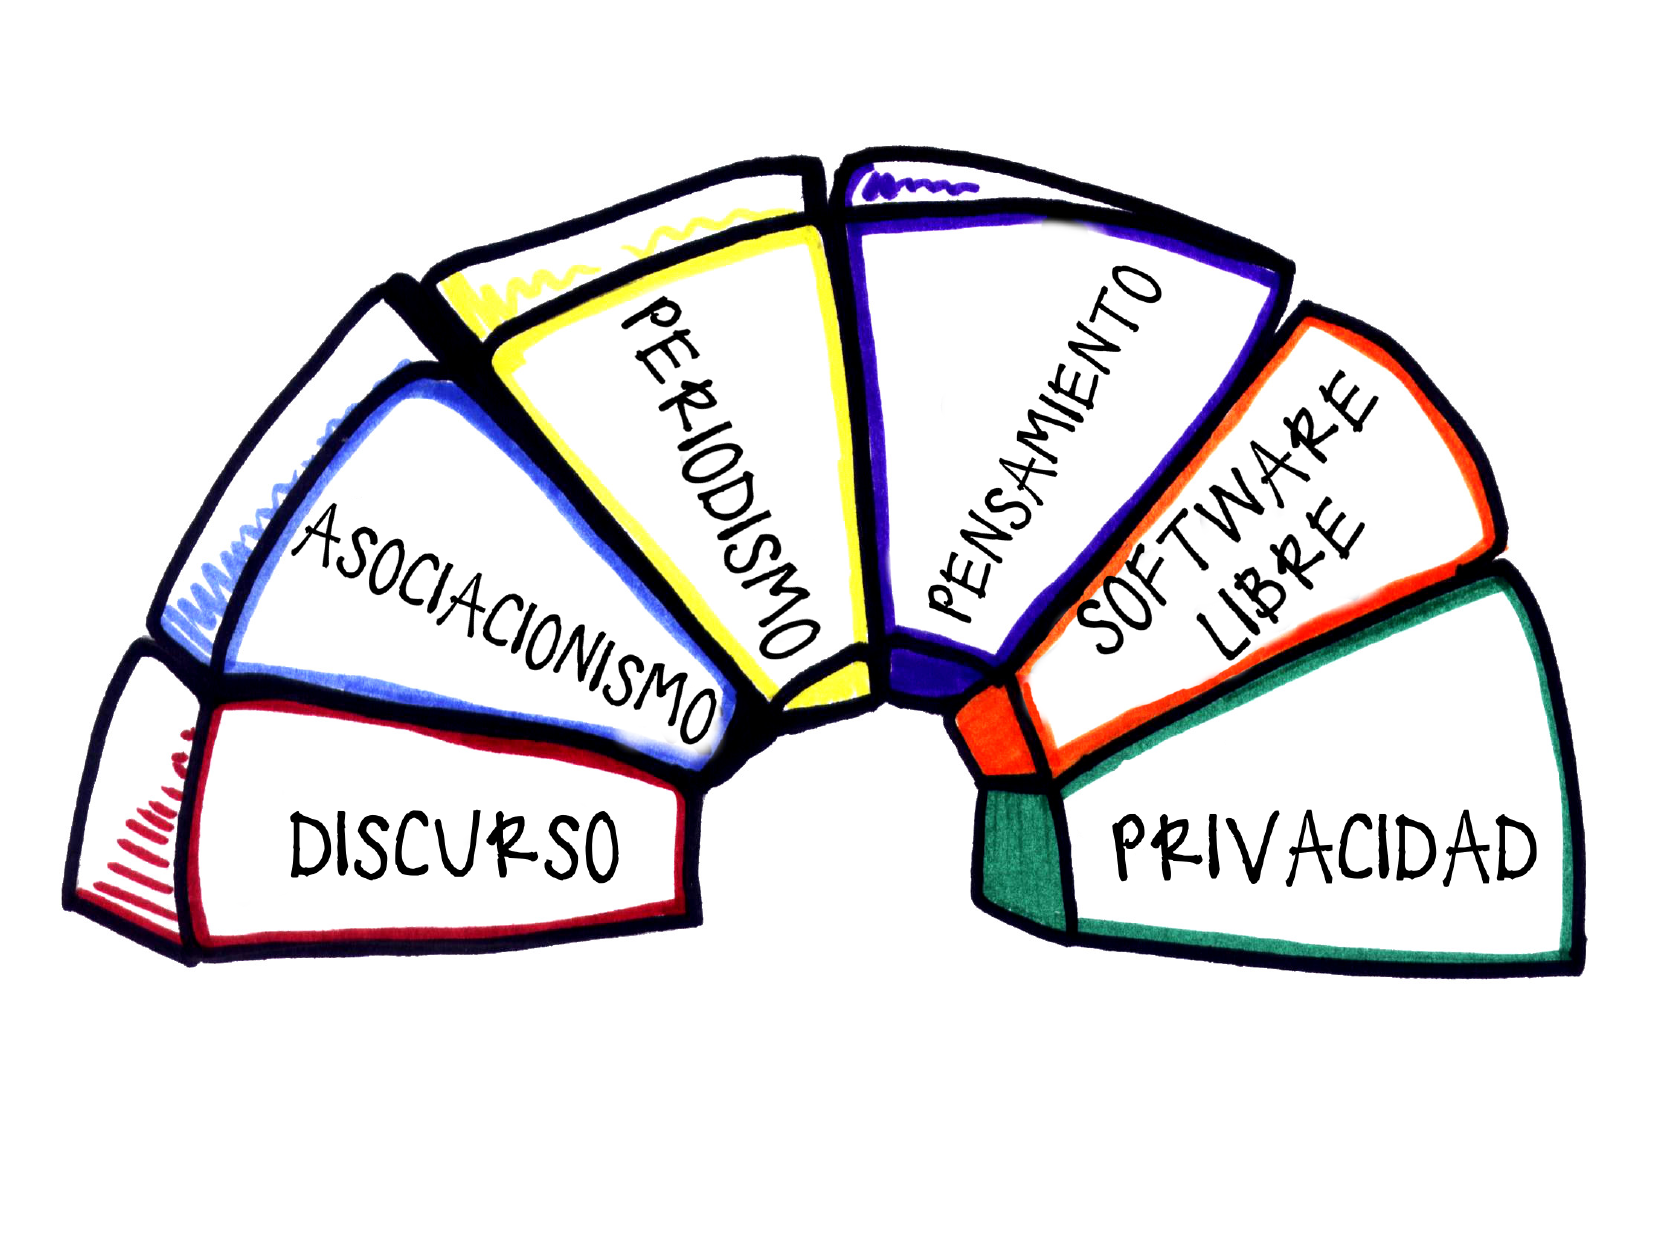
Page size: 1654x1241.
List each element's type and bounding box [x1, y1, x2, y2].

picture [47, 118, 1654, 1092]
